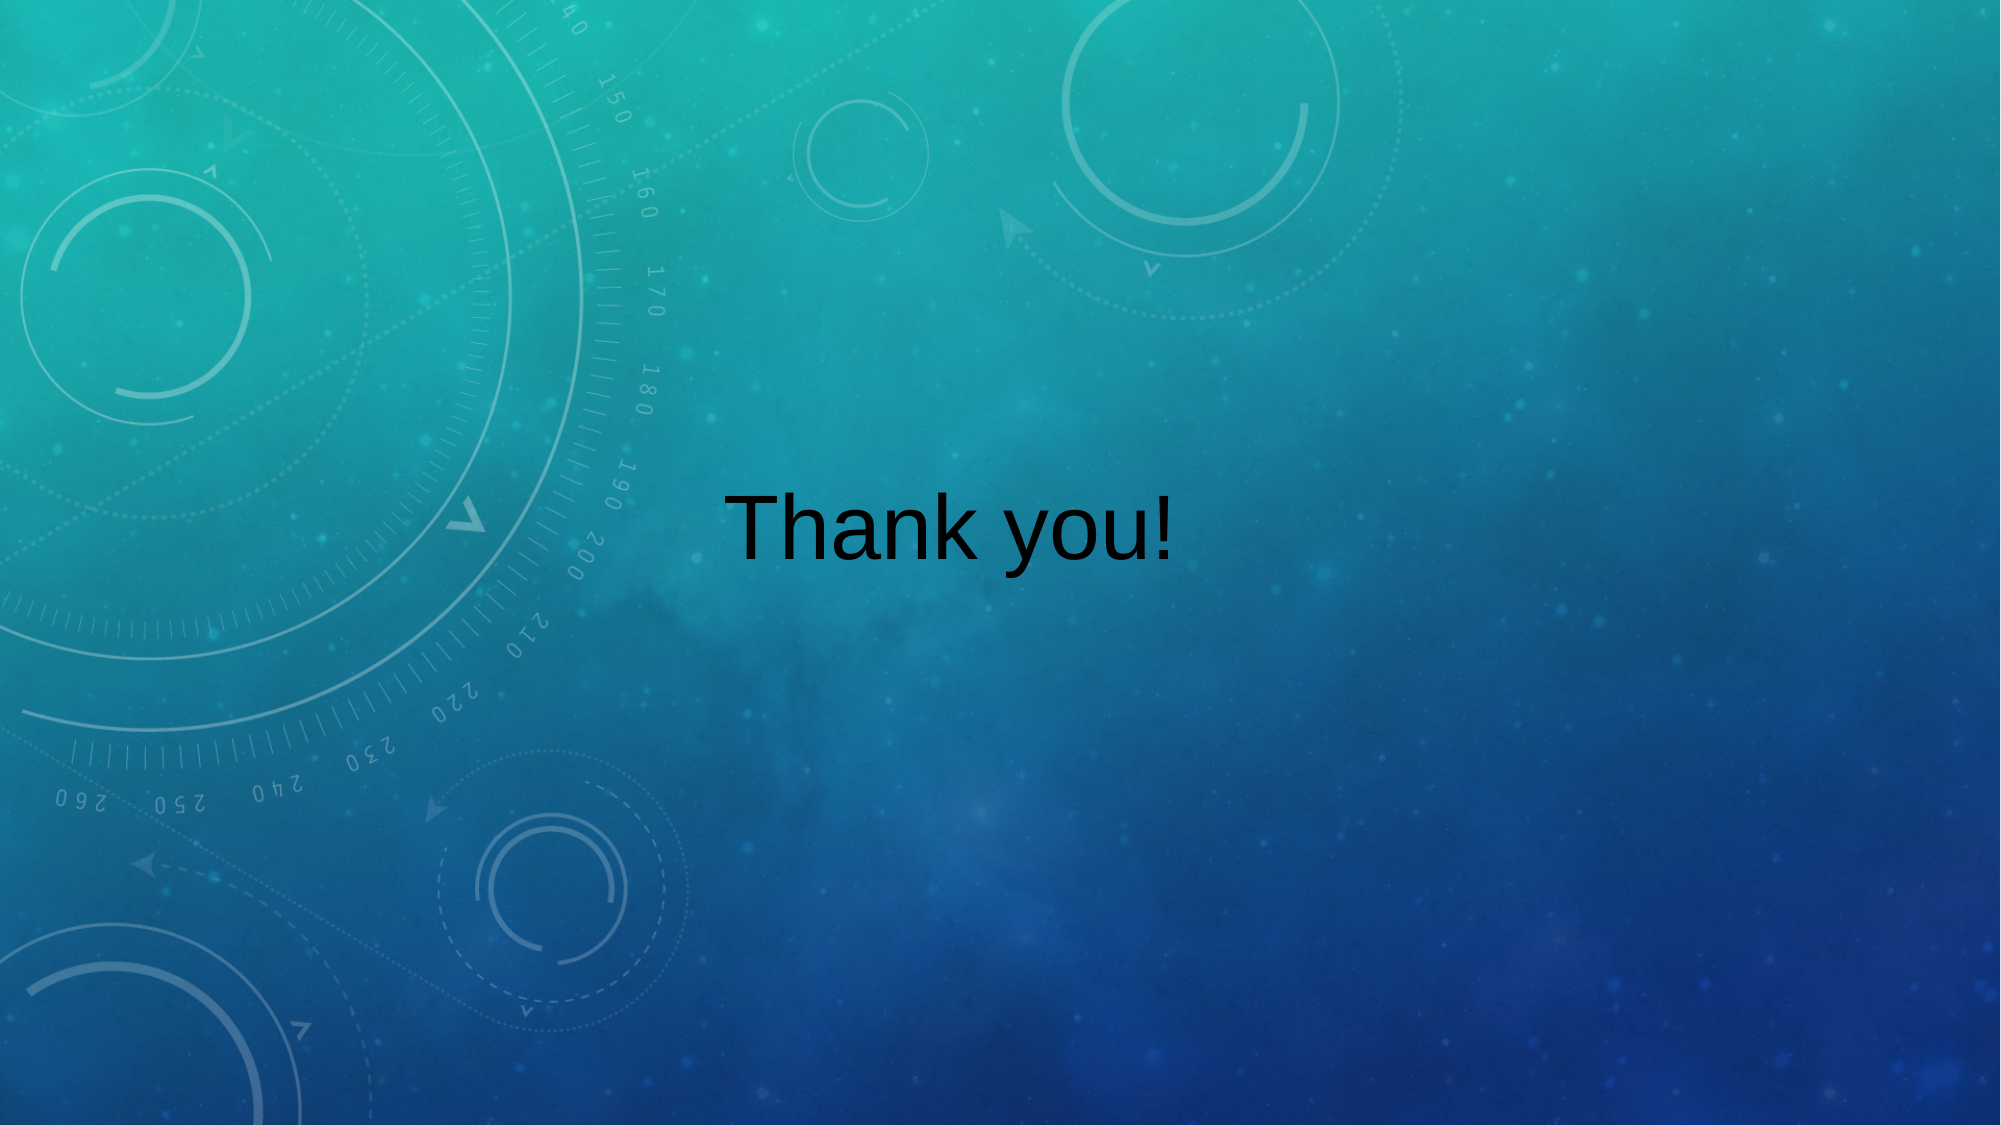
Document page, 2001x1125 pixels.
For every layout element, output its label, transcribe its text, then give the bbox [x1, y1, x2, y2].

title Thank you! [360, 187, 1541, 586]
picture [0, 0, 2001, 1125]
